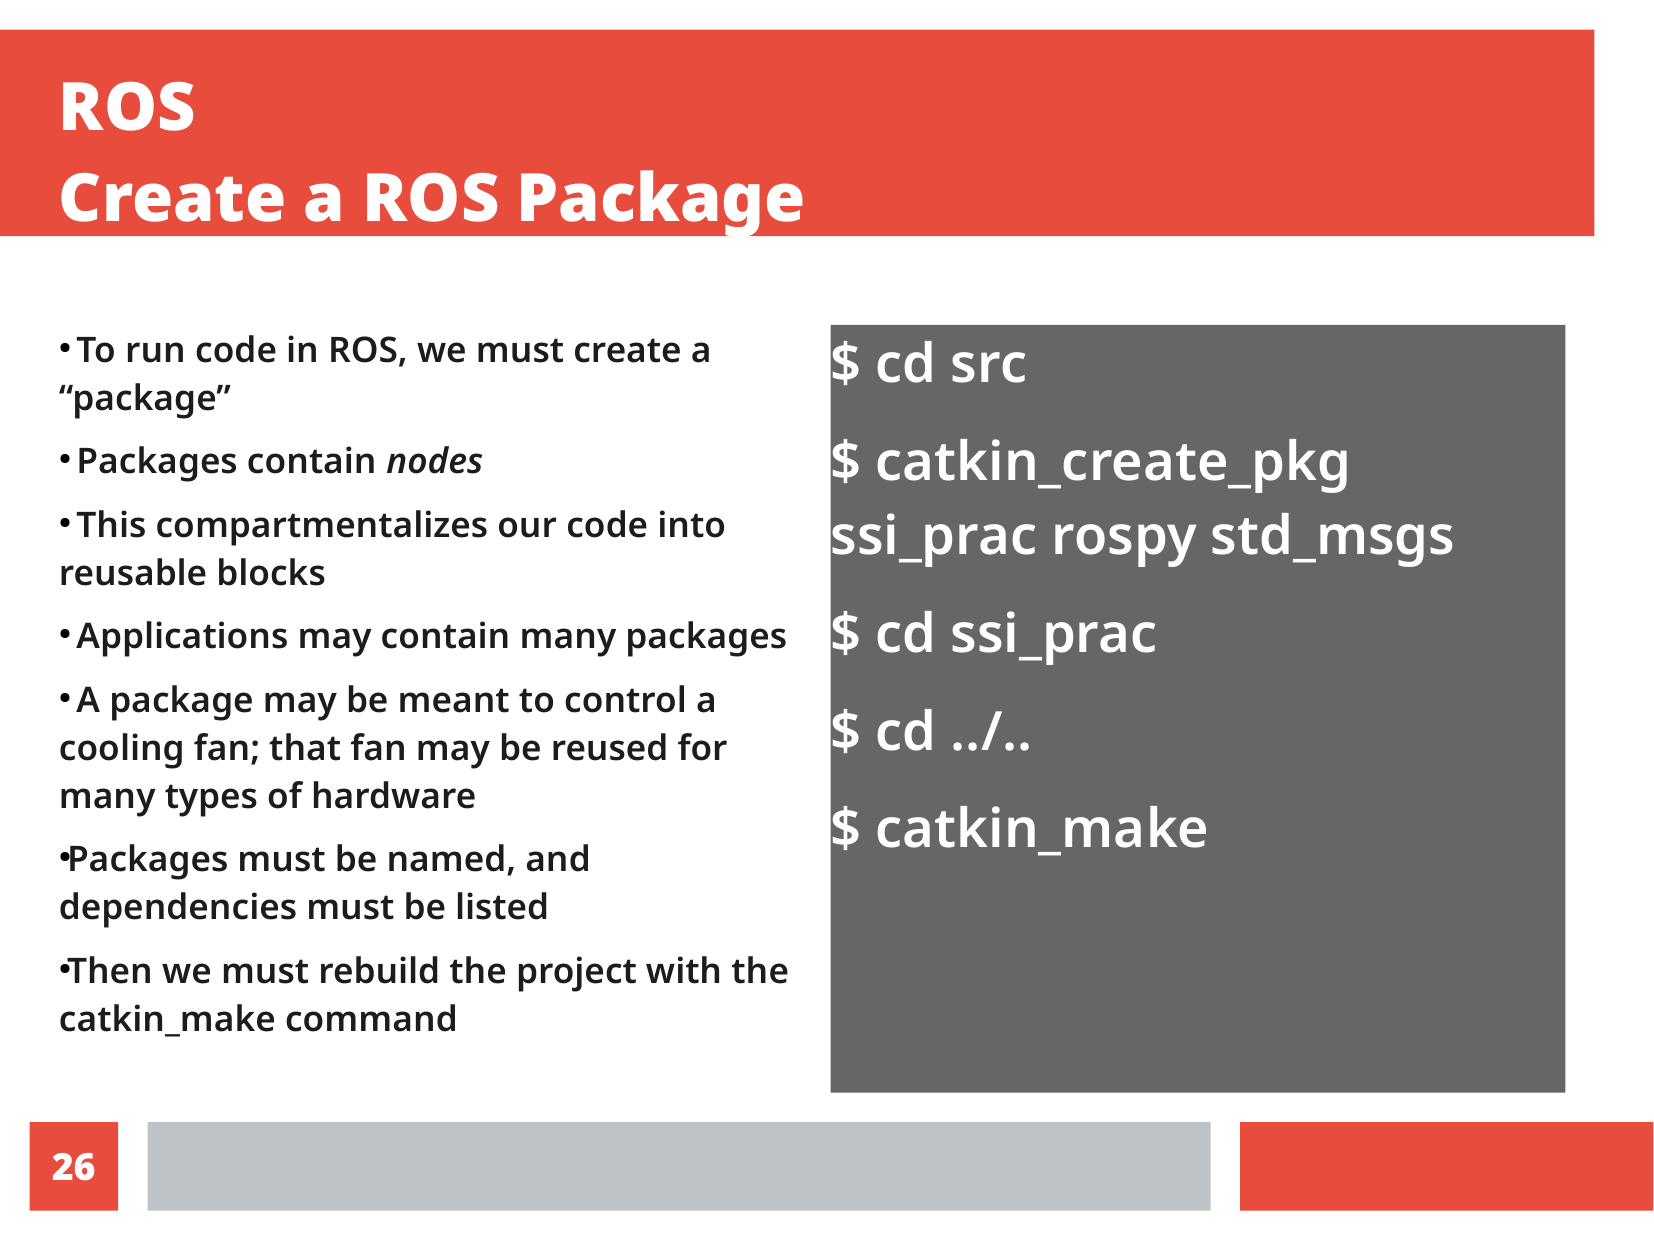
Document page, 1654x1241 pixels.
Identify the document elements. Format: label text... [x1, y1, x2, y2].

title ROS Create a ROS Package [59, 59, 1595, 207]
list To run code in ROS, we must create a “package” Packages contain nodes This compartmentalizes our code into reusable blocks Applications may contain many packages A package may be meant to control a cooling fan; that fan may be reused for many types of hardware Packages must be named, and dependencies must be listed Then we must rebuild the project with the catkin_make command [59, 324, 794, 1093]
list $ cd src $ catkin_create_pkg ssi_prac rospy std_msgs $ cd ssi_prac $ cd ../.. $ catkin_make [830, 324, 1566, 1093]
